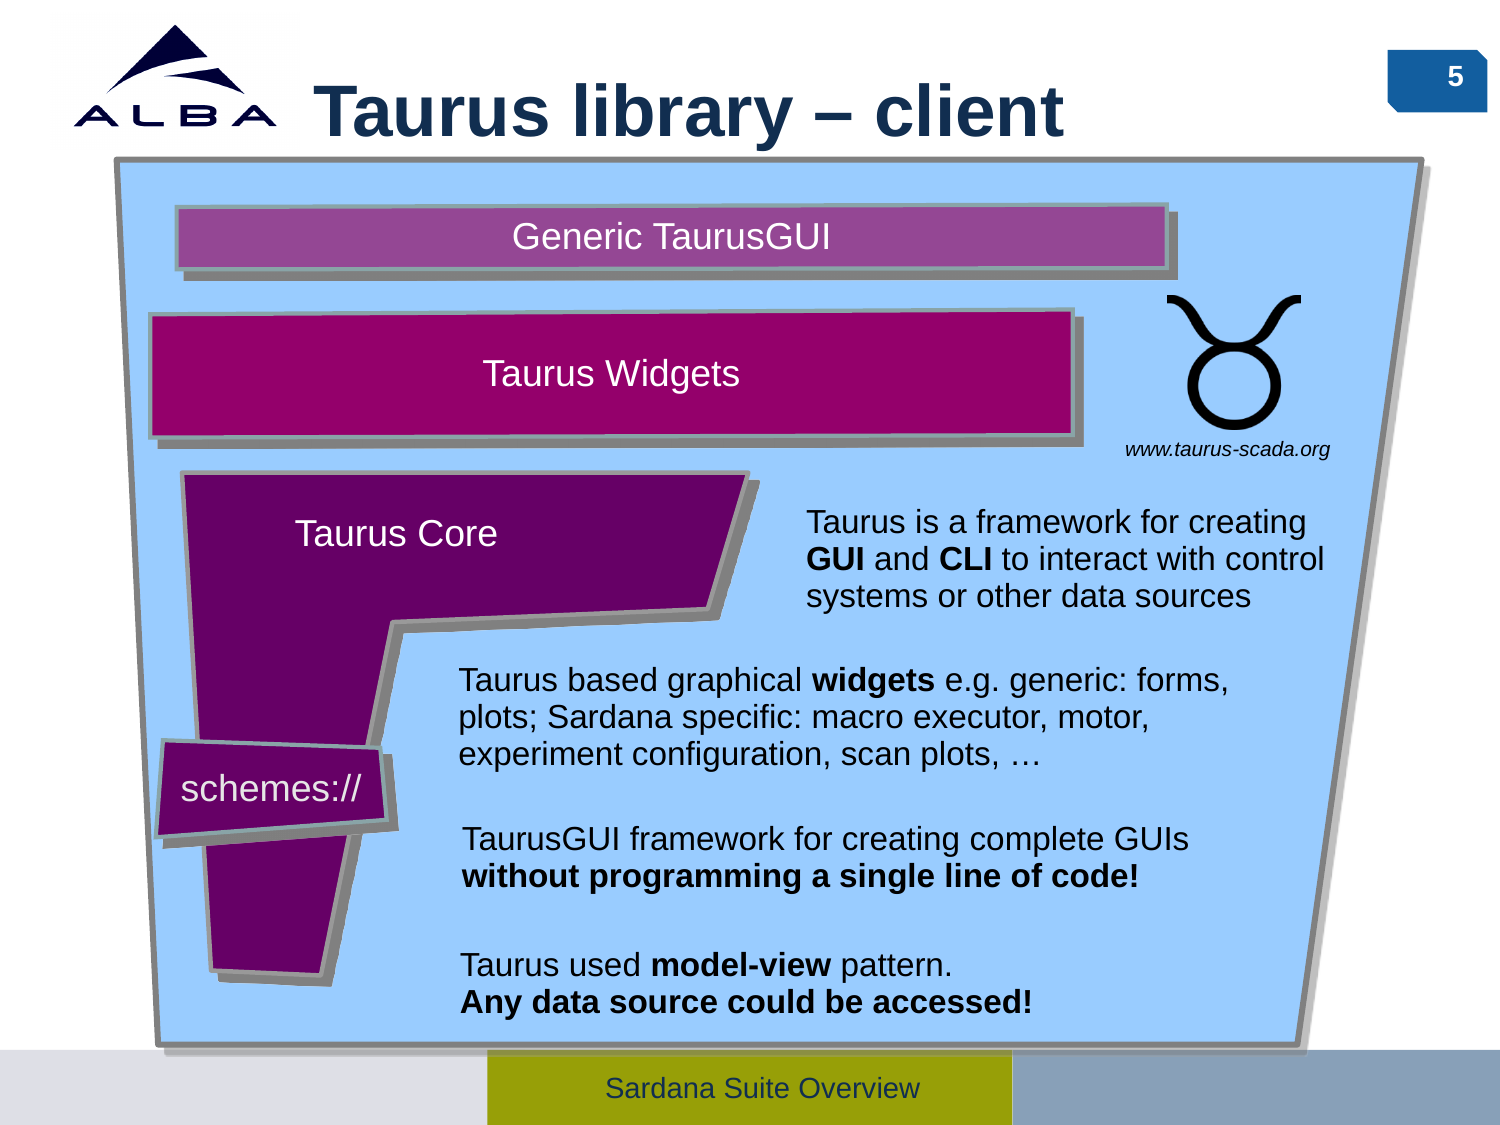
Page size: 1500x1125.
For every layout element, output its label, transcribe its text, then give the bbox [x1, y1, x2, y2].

text_box schemes:// [155, 740, 387, 838]
text_box Taurus based graphical widgets e.g. generic: forms, plots; Sardana specific: macro executor, motor, experiment configuration, scan plots, … [408, 653, 1256, 817]
title Taurus library – client [298, 56, 1374, 159]
text_box TaurusGUI framework for creating complete GUIs without programming a single line of code! [411, 813, 1206, 903]
text_box Generic TaurusGUI [176, 204, 1167, 270]
picture [1167, 295, 1301, 429]
text_box www.taurus-scada.org [1110, 429, 1359, 476]
text_box Taurus is a framework for creating GUI and CLI to interact with control systems or other data sources [755, 496, 1341, 622]
text_box Taurus Widgets [150, 309, 1073, 438]
text_box Taurus used model-view pattern. Any data source could be accessed! [445, 938, 1048, 1028]
picture [50, 12, 300, 150]
text_box [116, 159, 1422, 1045]
text_box Taurus Core [279, 505, 601, 583]
